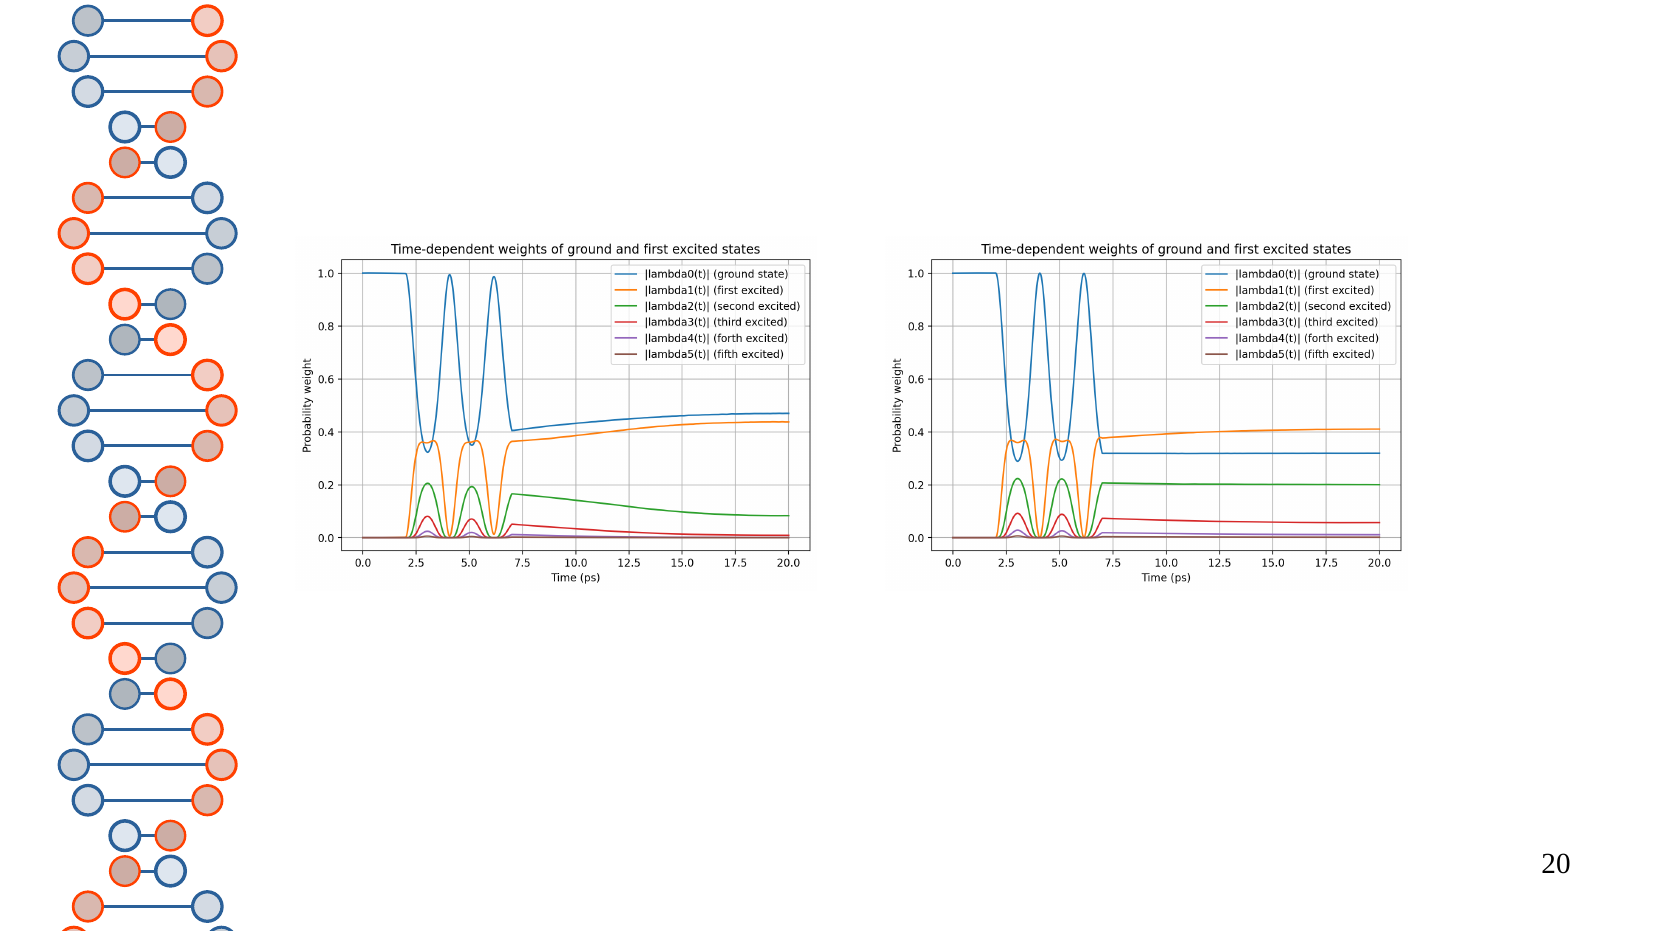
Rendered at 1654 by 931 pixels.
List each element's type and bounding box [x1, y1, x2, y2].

picture [885, 236, 1408, 591]
picture [295, 236, 817, 591]
